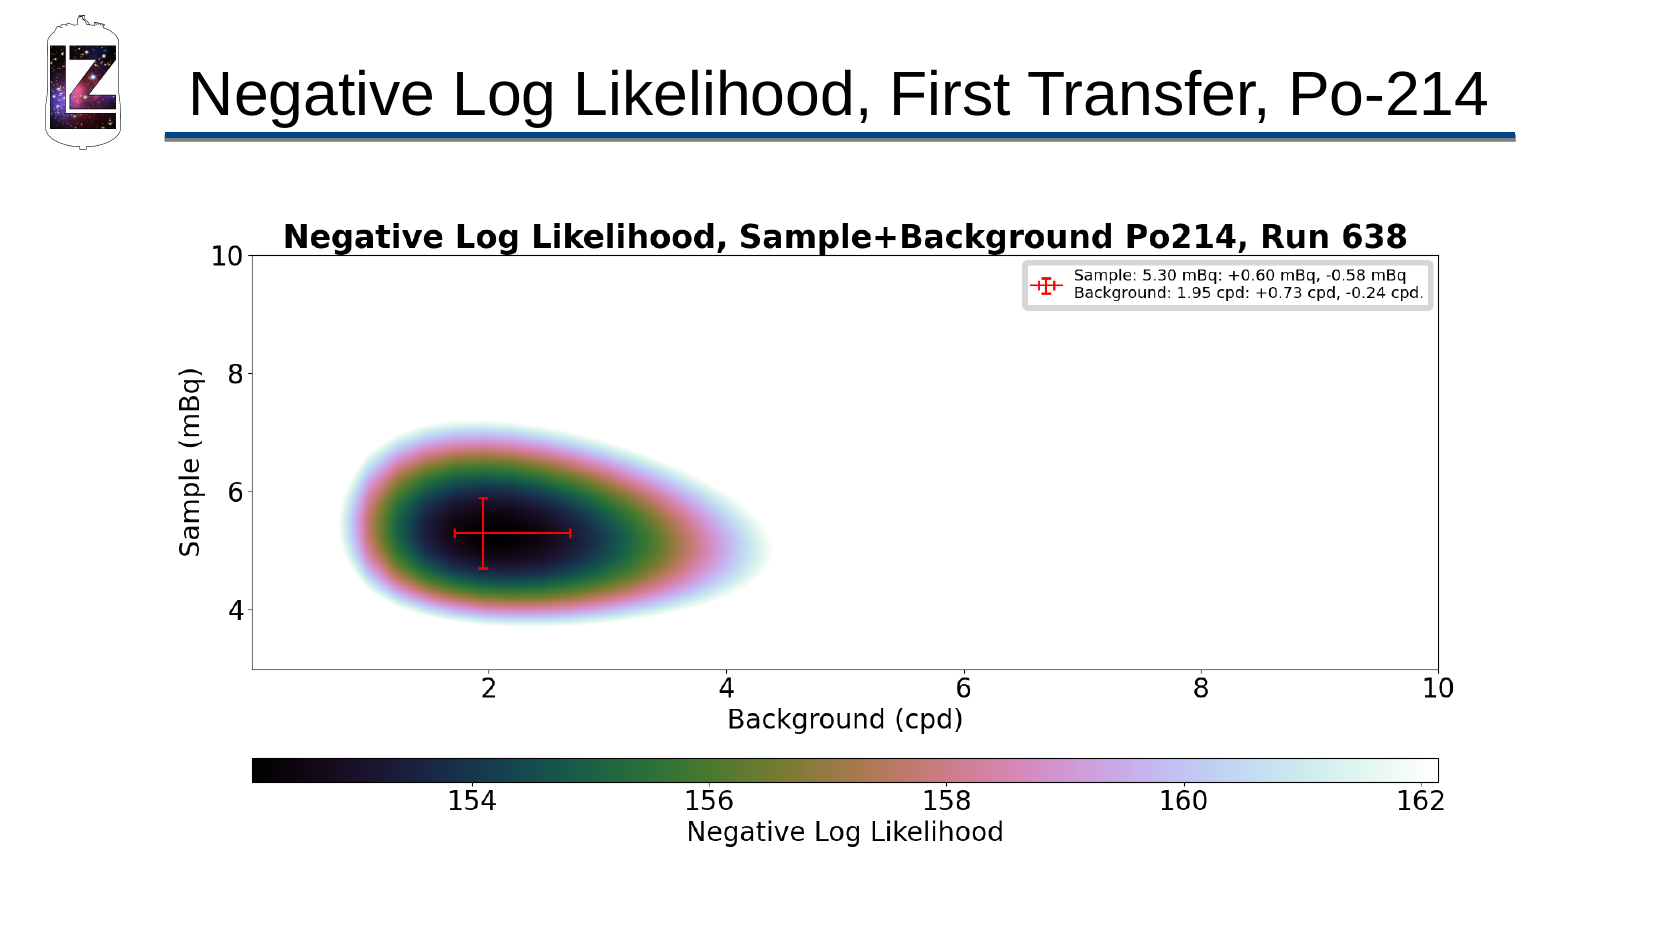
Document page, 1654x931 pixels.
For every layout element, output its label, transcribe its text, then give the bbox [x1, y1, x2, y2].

picture [15, 15, 151, 150]
title Negative Log Likelihood, First Transfer, Po-214 [165, 37, 1516, 151]
picture [60, 162, 1591, 931]
